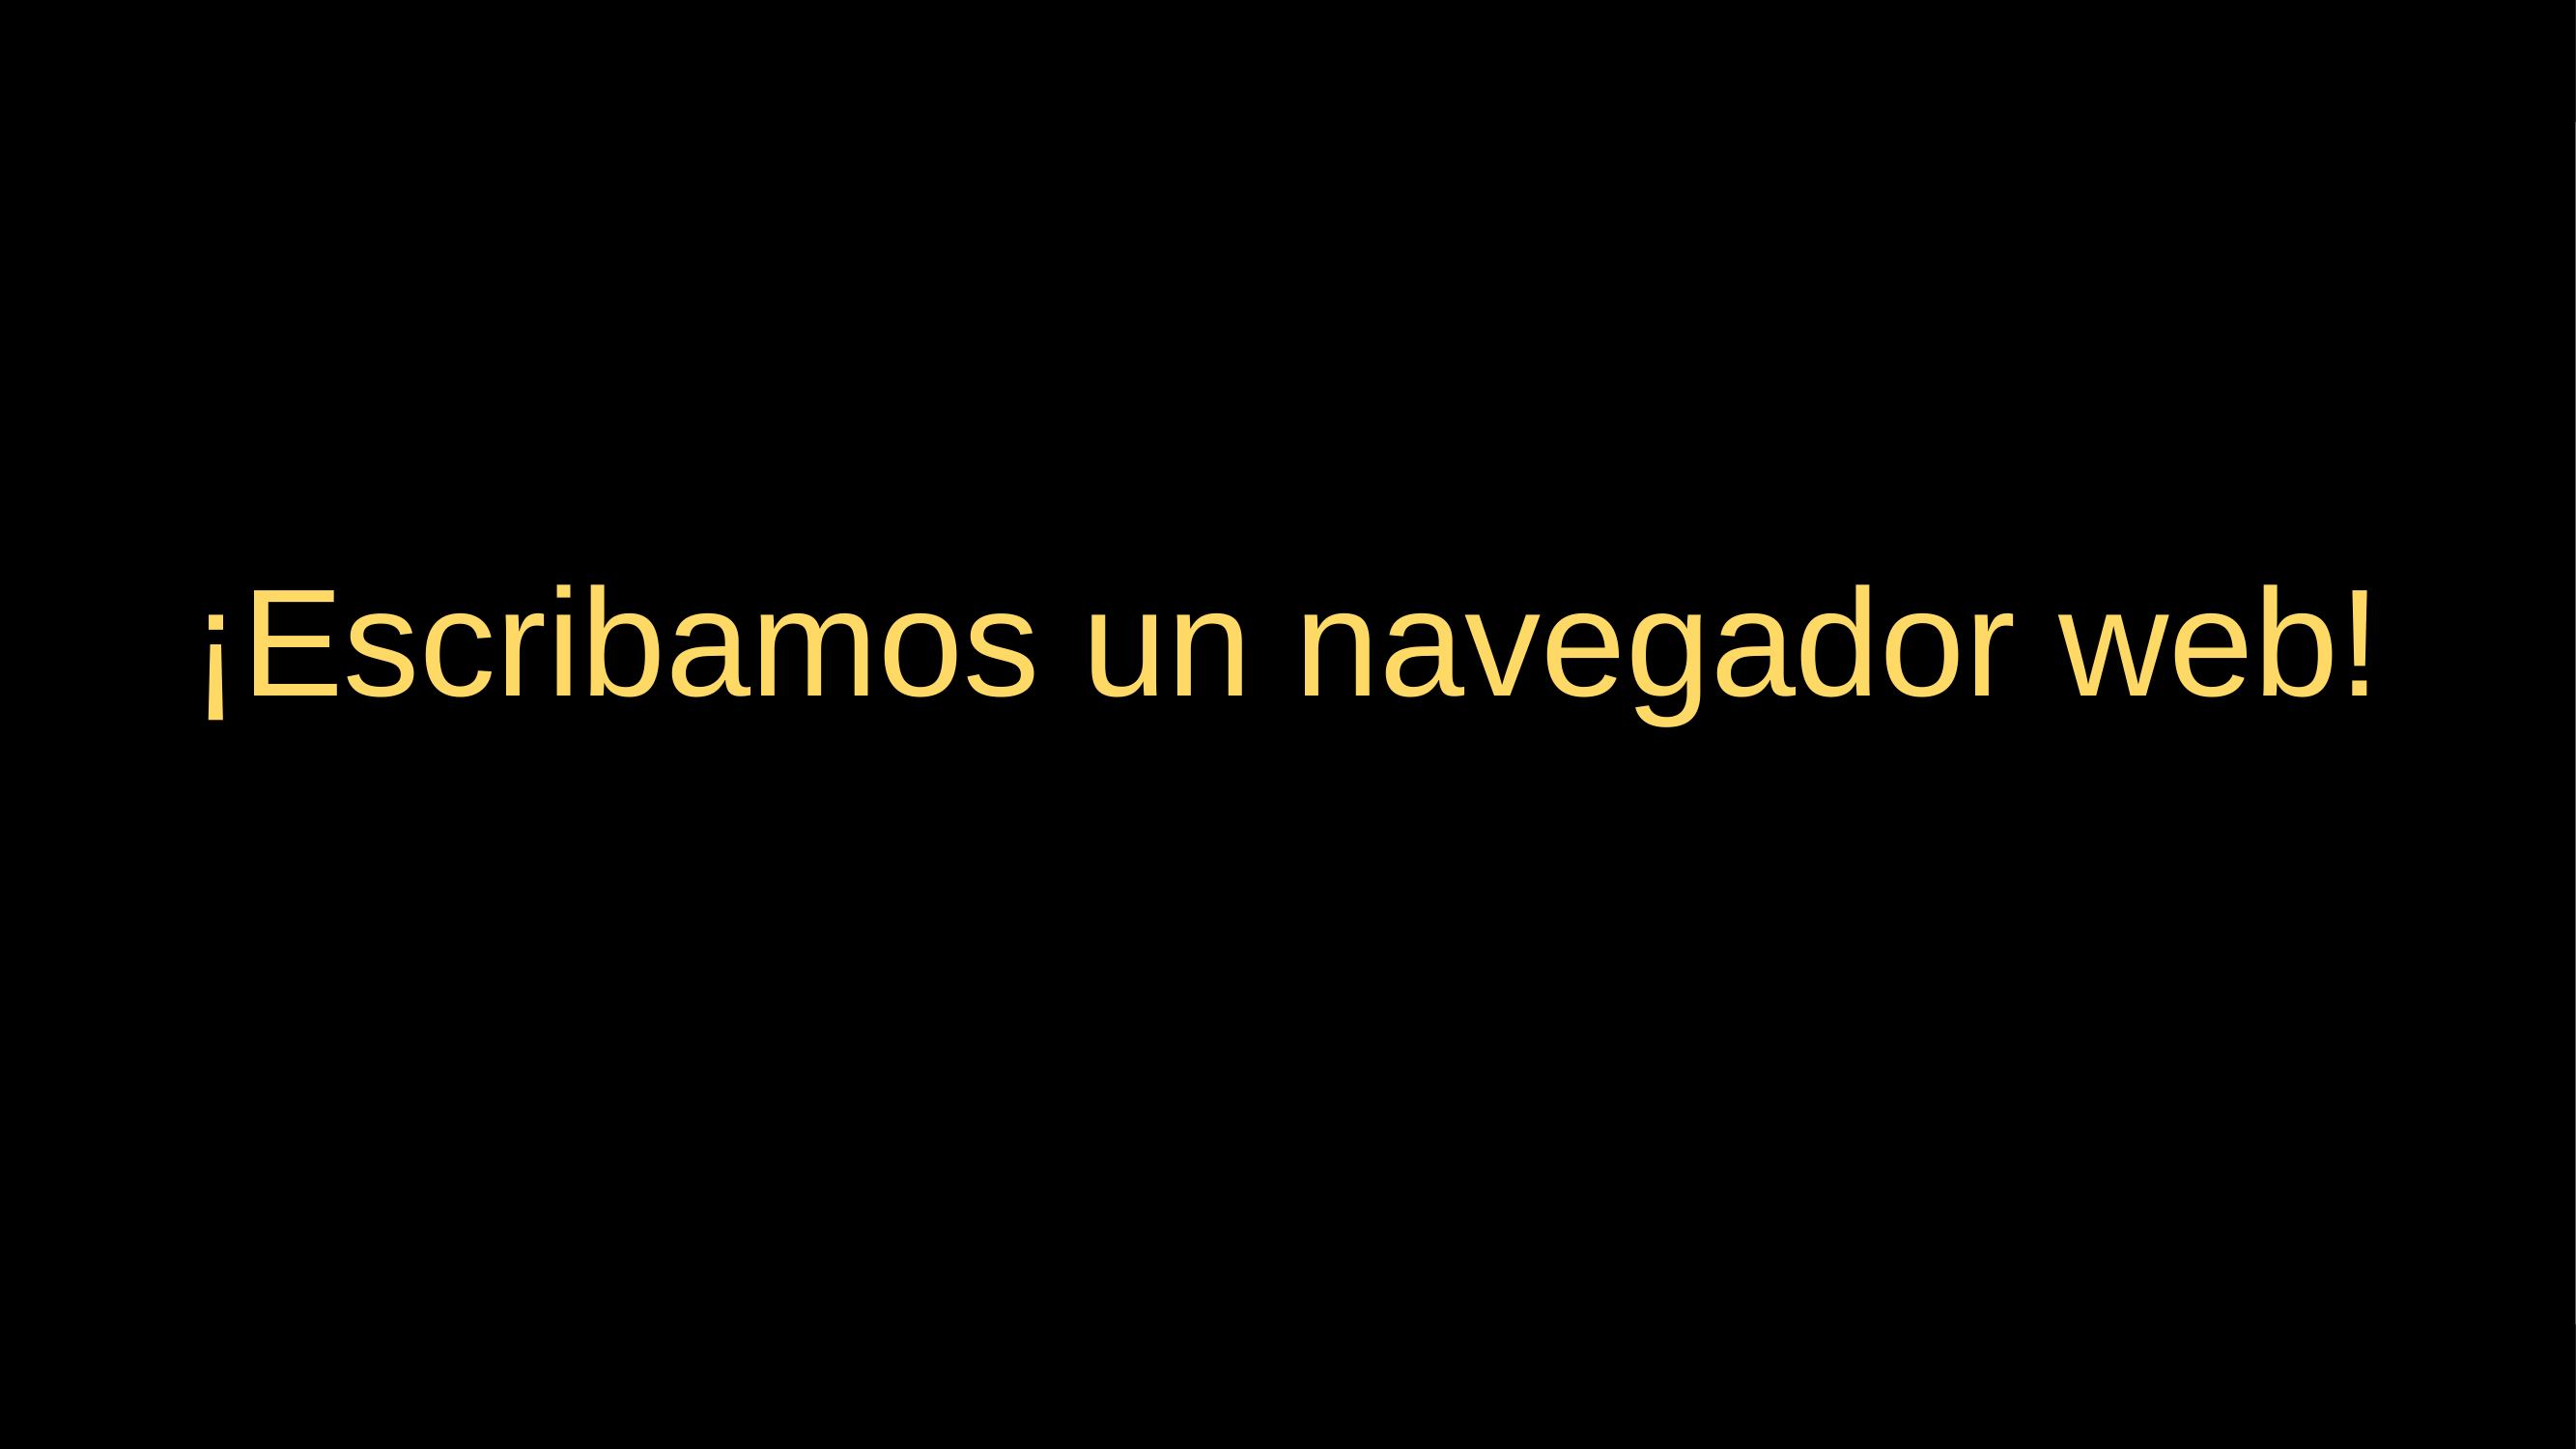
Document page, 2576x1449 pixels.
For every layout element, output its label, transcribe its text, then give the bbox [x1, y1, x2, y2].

title ¡Escribamos un navegador web! [183, 243, 2391, 733]
